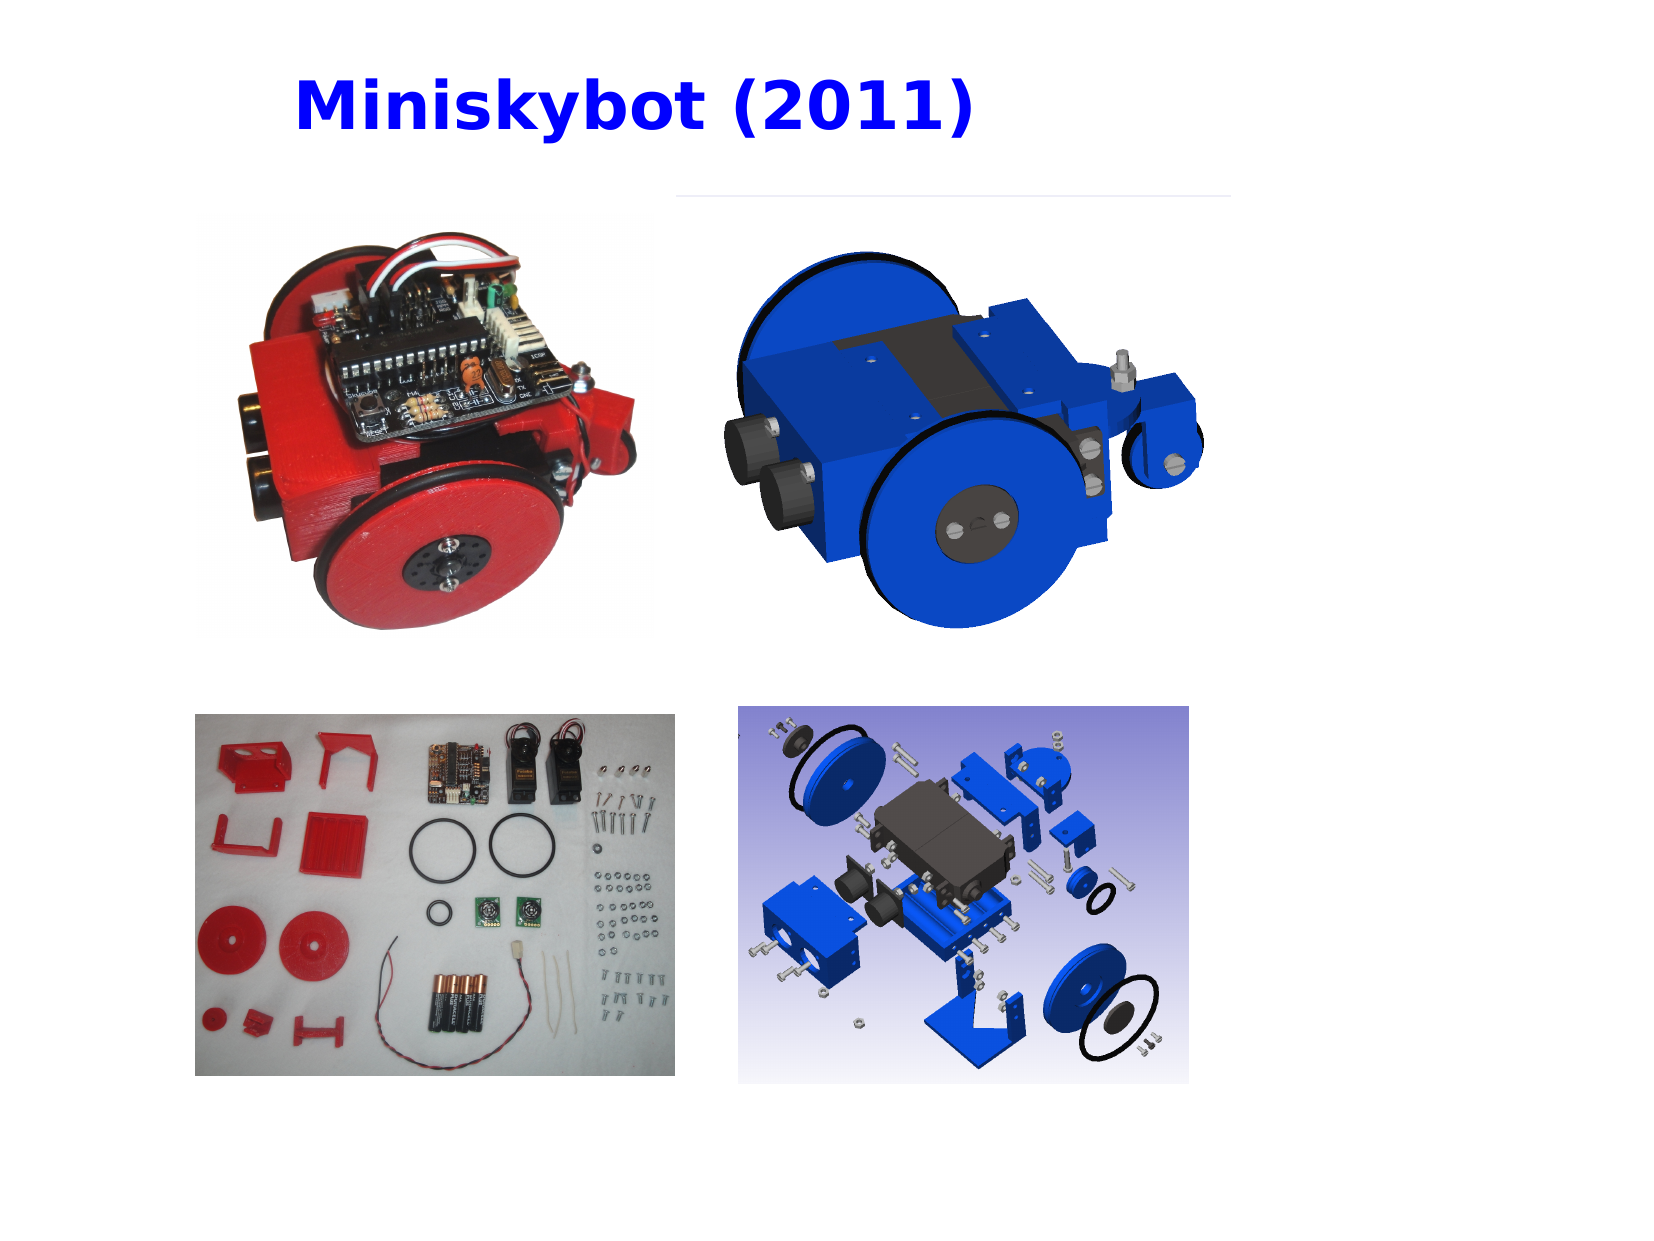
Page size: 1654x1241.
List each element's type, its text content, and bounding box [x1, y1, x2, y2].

picture [196, 213, 654, 638]
picture [738, 706, 1189, 1084]
picture [676, 195, 1231, 661]
picture [195, 714, 675, 1077]
text_box Miniskybot (2011) [279, 60, 993, 153]
